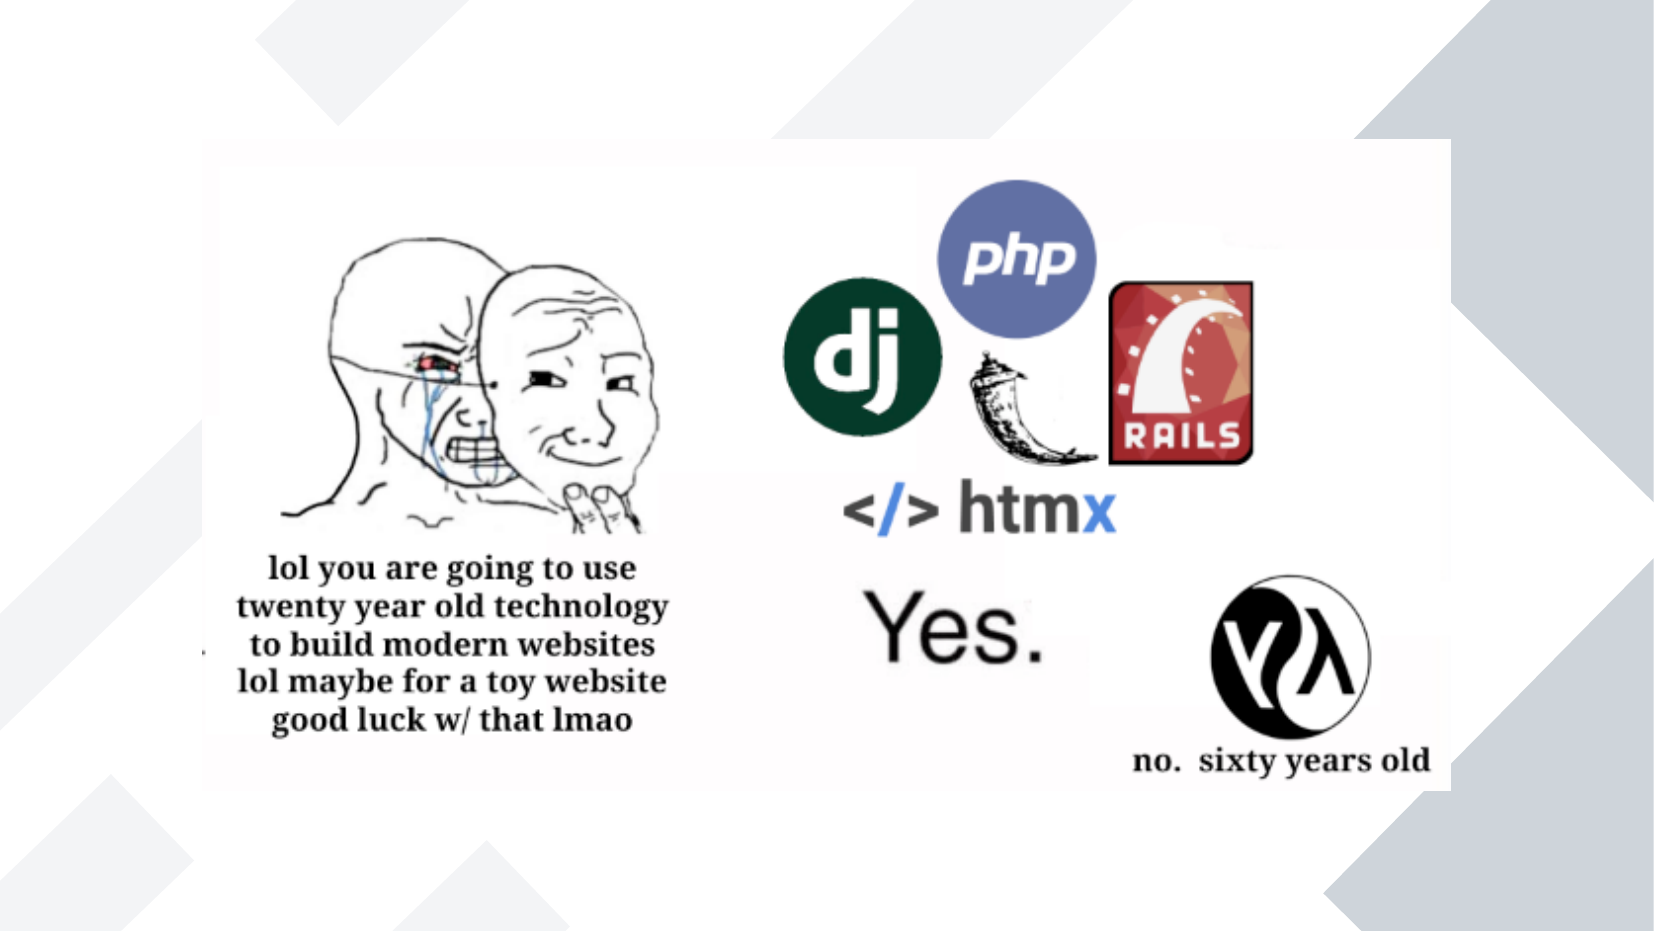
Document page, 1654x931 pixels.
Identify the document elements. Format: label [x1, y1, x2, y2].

picture [202, 139, 1451, 791]
